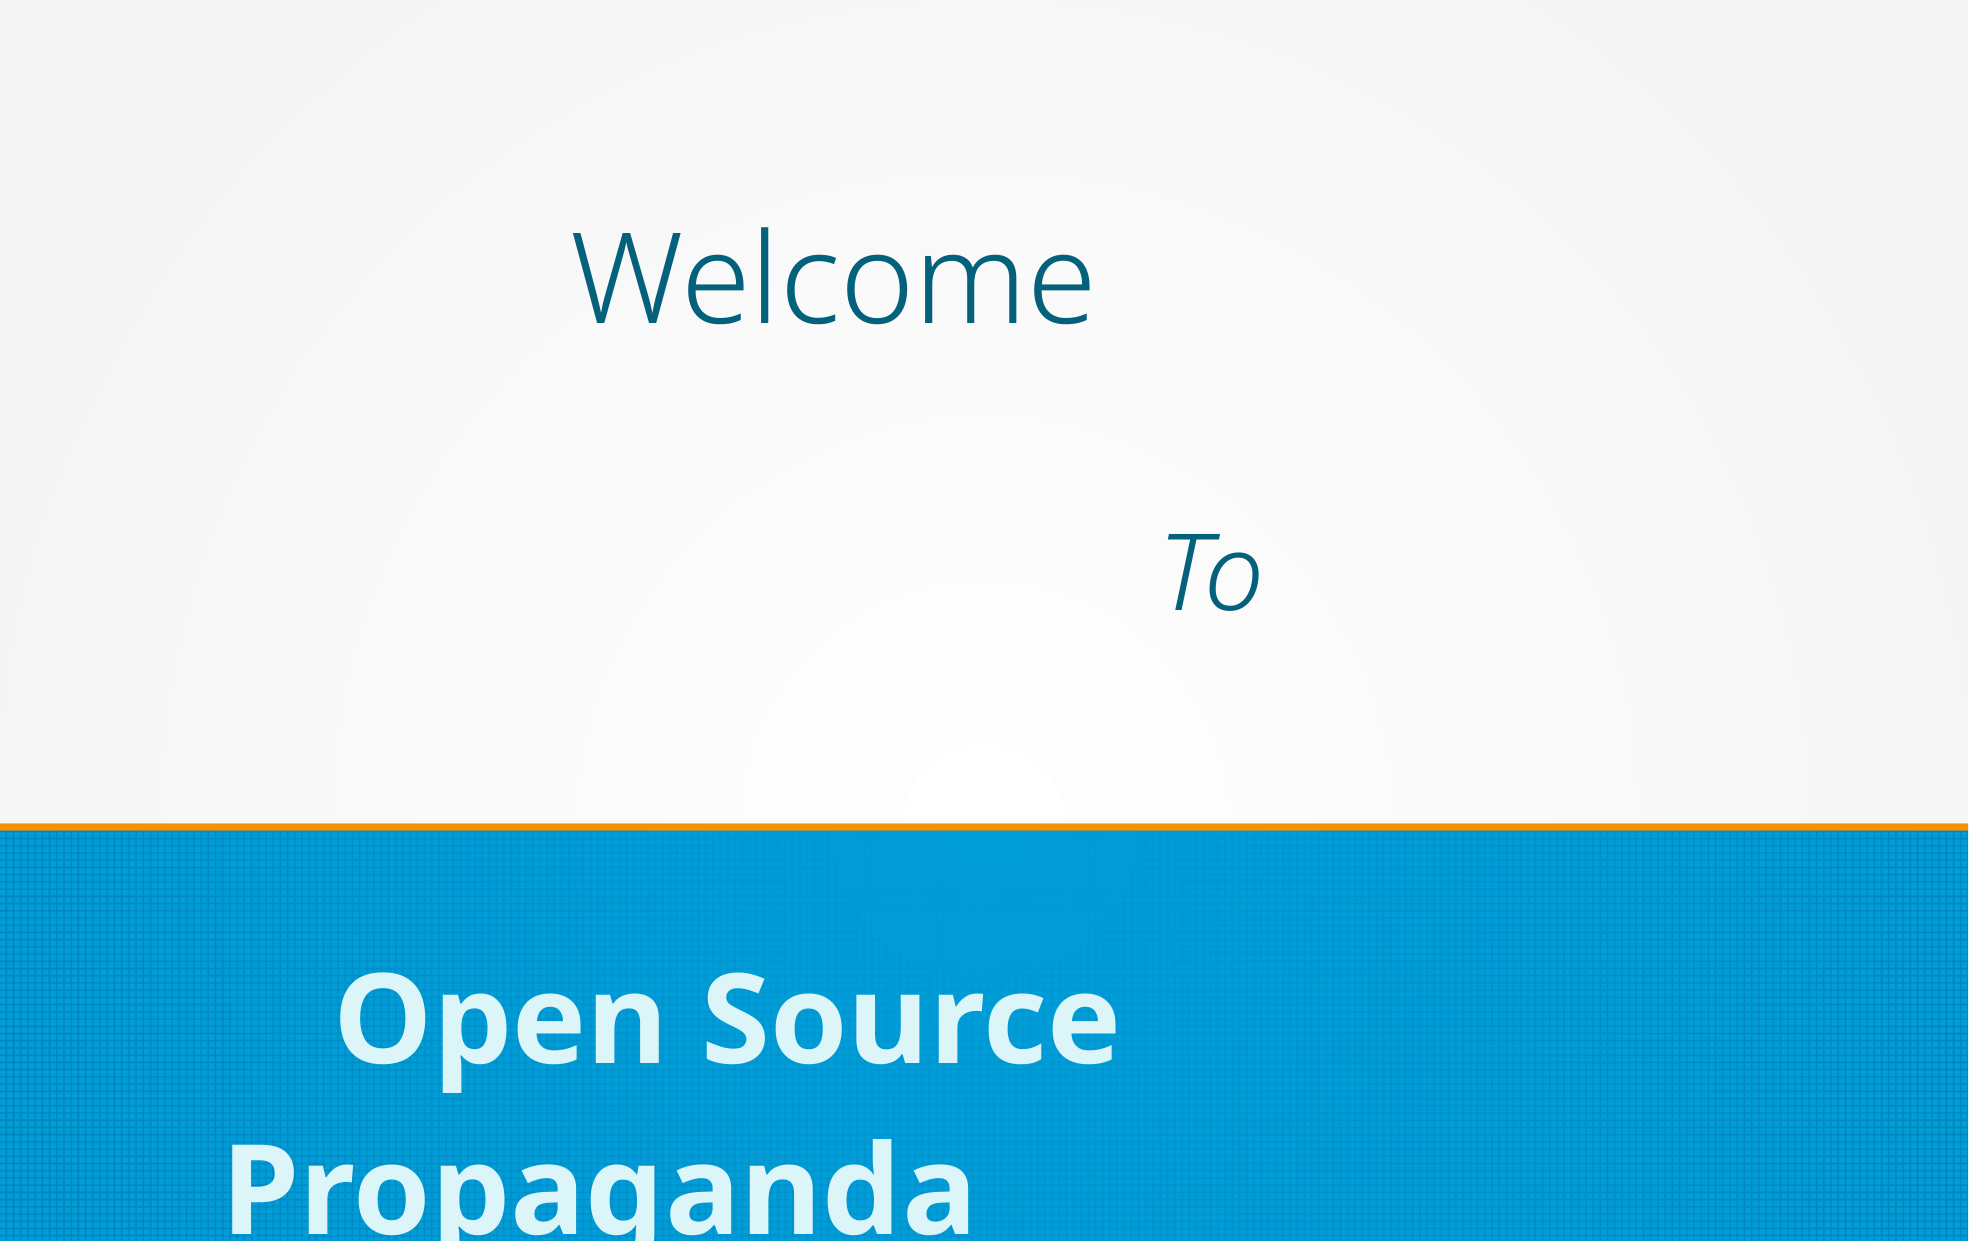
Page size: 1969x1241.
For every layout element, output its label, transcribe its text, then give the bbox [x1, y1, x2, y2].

picture [0, 0, 1969, 830]
title Welcome To [75, 184, 1847, 916]
subtitle Open Source Propaganda (OR...) [76, 816, 1847, 1241]
